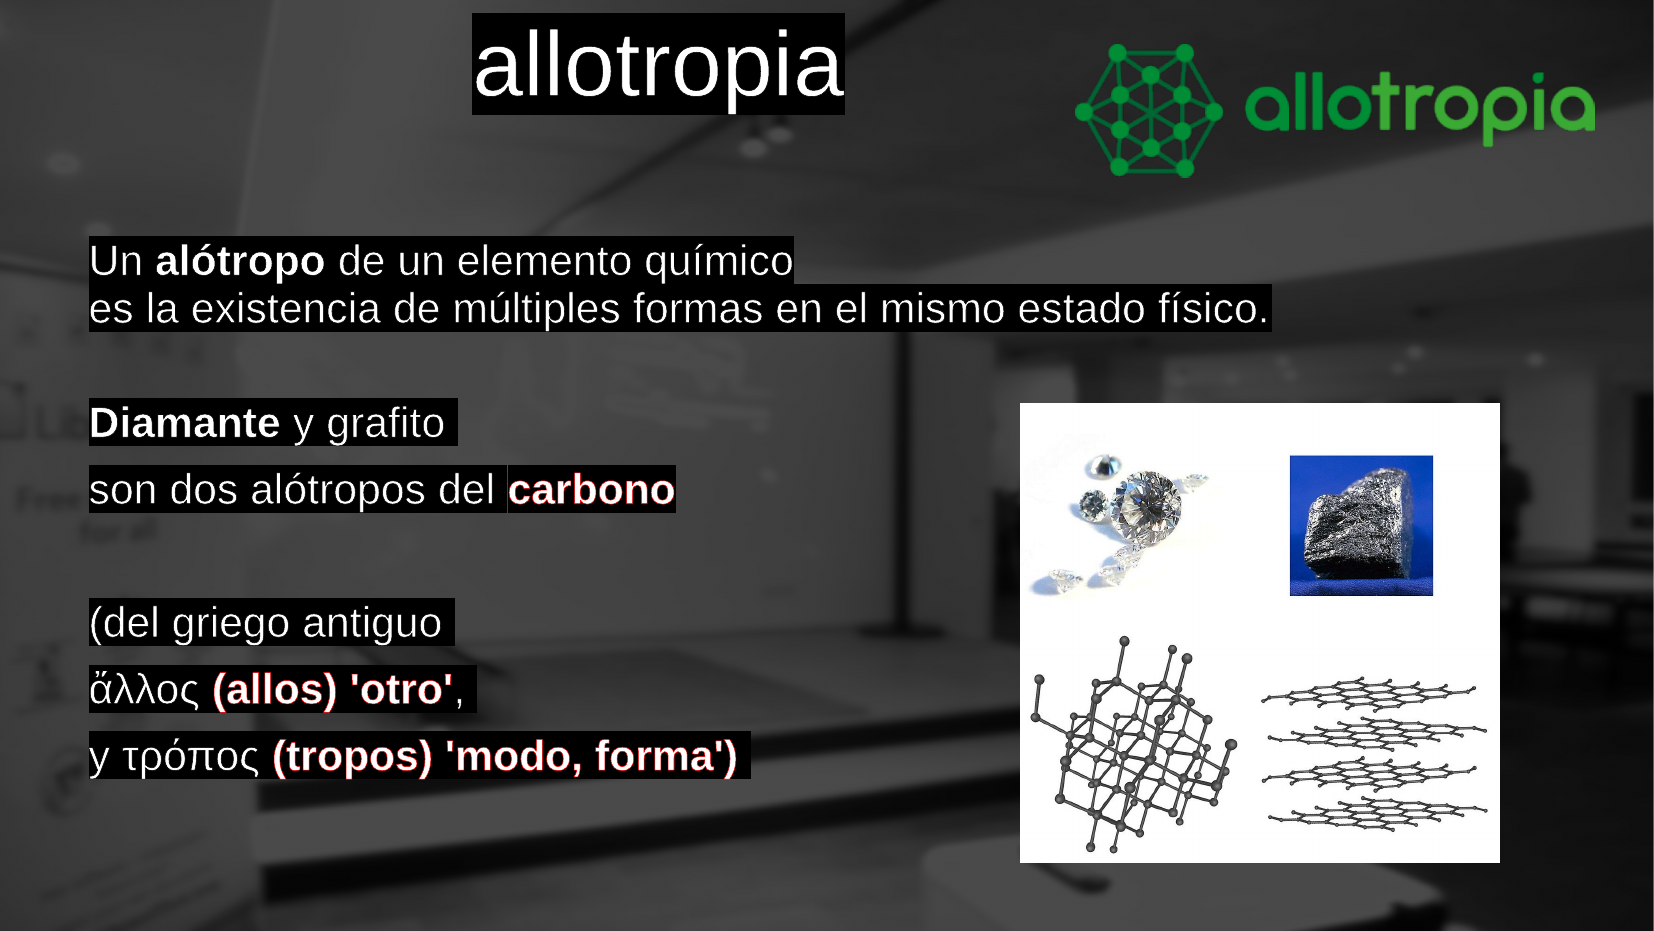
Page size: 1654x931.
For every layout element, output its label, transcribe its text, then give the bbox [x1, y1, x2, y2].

picture [0, 0, 1654, 931]
list Un alótropo de un elemento químico es la existencia de múltiples formas en el mismo estado físico. Diamante y grafito son dos alótropos del carbono (del griego antiguo ἄλλος (allos) 'otro', y τρόπος (tropos) 'modo, forma') [88, 236, 1538, 900]
title allotropia [82, 0, 1235, 133]
